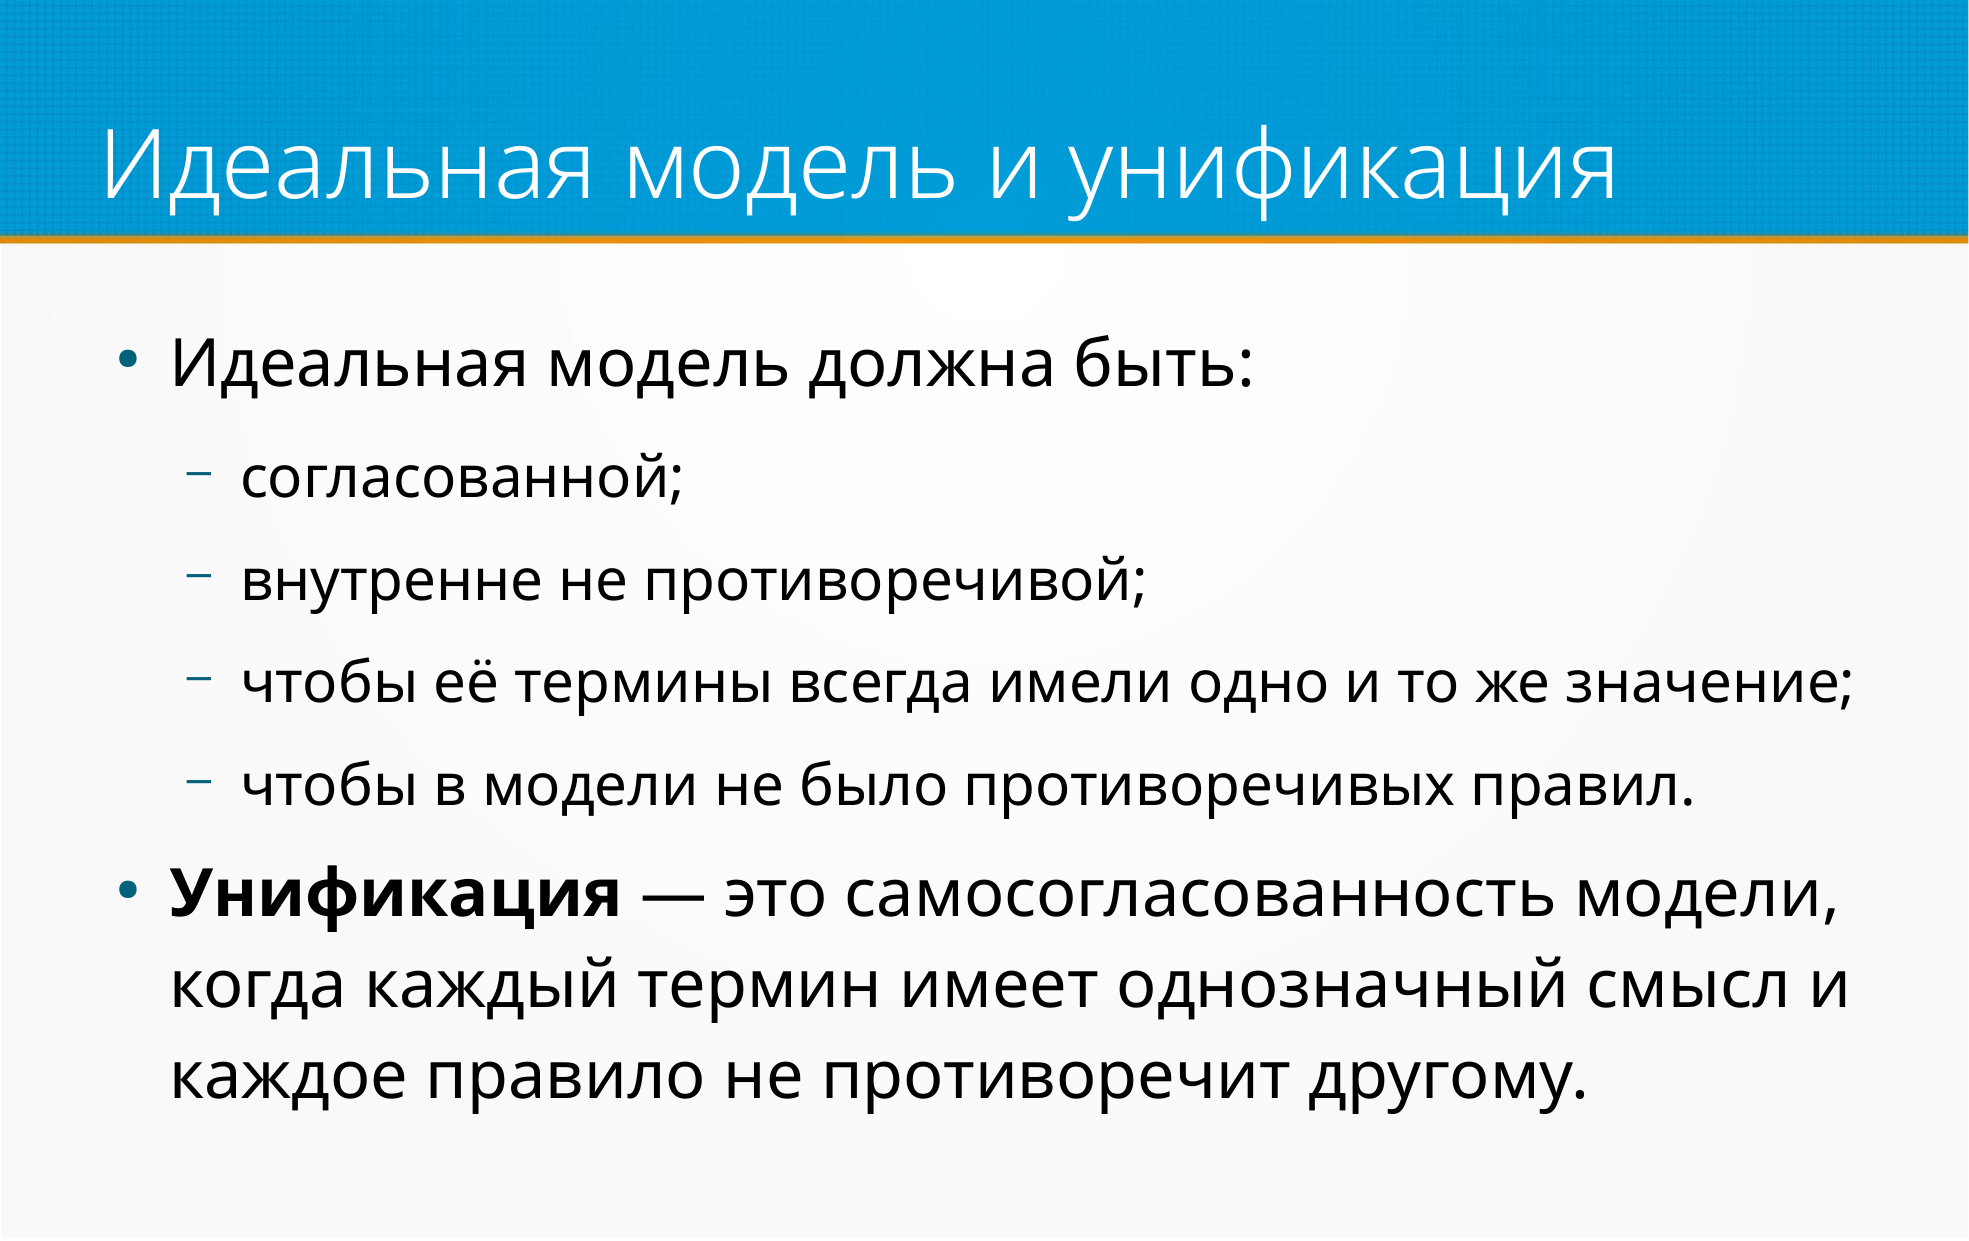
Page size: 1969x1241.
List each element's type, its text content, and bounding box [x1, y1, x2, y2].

list Идеальная модель должна быть: согласованной; внутренне не противоречивой; чтобы её термины всегда имели одно и то же значение; чтобы в модели не было противоречивых правил. Унификация — это самосогласованность модели, когда каждый термин имеет однозначный смысл и каждое правило не противоречит другому. [98, 315, 1969, 1241]
title Идеальная модель и унификация [98, 19, 1870, 227]
picture [0, 233, 1969, 1241]
